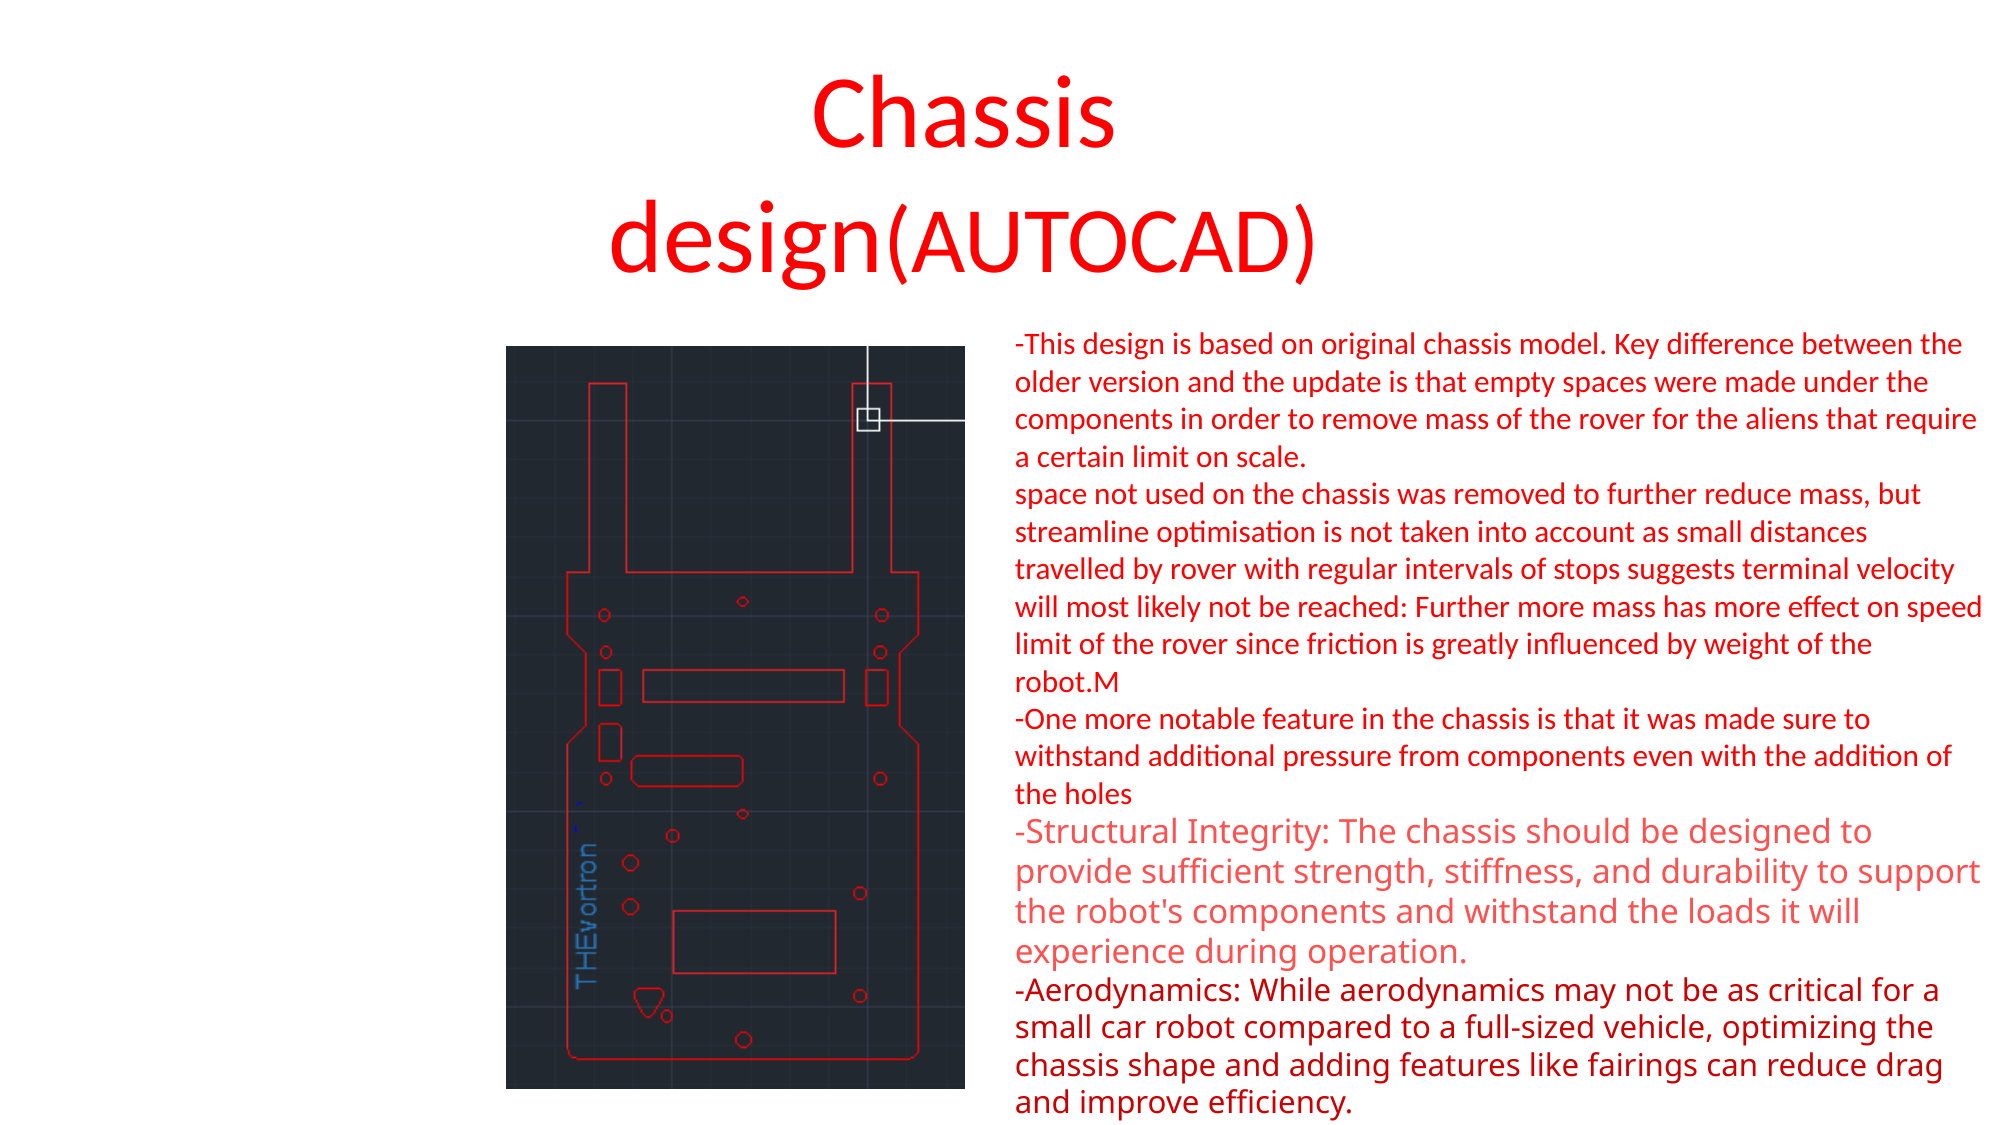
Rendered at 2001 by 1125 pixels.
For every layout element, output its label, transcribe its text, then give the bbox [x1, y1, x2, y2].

picture [506, 346, 965, 1089]
text_box -This design is based on original chassis model. Key difference between the older version and the update is that empty spaces were made under the components in order to remove mass of the rover for the aliens that require a certain limit on scale. space not used on the chassis was removed to further reduce mass, but streamline optimisation is not taken into account as small distances travelled by rover with regular intervals of stops suggests terminal velocity will most likely not be reached: Further more mass has more effect on speed limit of the rover since friction is greatly influenced by weight of the robot.M -One more notable feature in the chassis is that it was made sure to withstand additional pressure from components even with the addition of the holes -Structural Integrity: The chassis should be designed to provide sufficient strength, stiffness, and durability to support the robot's components and withstand the loads it will experience during operation. -Aerodynamics: While aerodynamics may not be as critical for a small car robot compared to a full-sized vehicle, optimizing the chassis shape and adding features like fairings can reduce drag and improve efficiency. [999, 316, 2000, 1125]
text_box Chassis design(AUTOCAD) [576, 36, 1353, 304]
